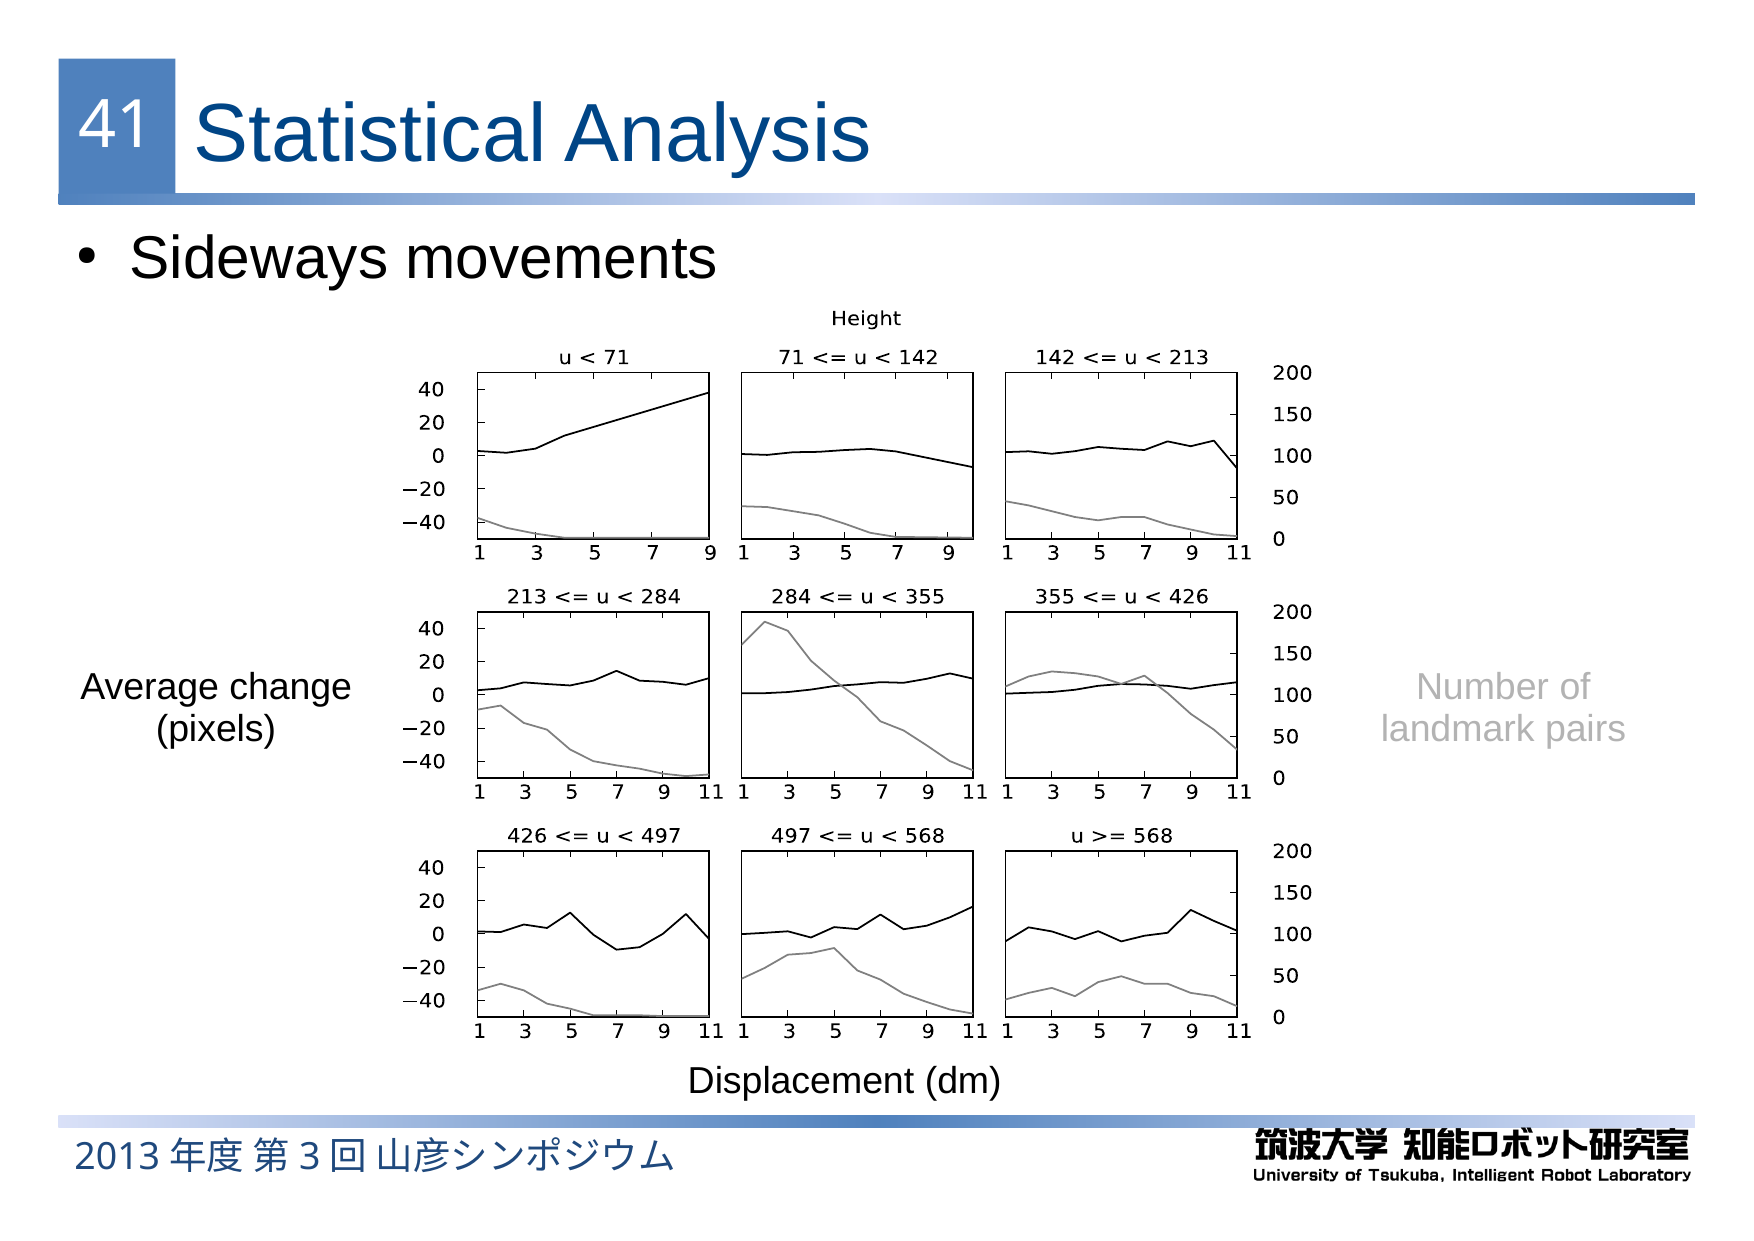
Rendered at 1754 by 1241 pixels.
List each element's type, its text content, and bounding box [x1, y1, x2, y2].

text_box Displacement (dm) [538, 1051, 1151, 1109]
picture [388, 298, 1322, 1049]
picture [1252, 1127, 1691, 1182]
list Sideways movements [58, 223, 1696, 876]
text_box Average change (pixels) [58, 658, 374, 758]
text_box Number of landmark pairs [1345, 658, 1661, 758]
title Statistical Analysis [193, 61, 1651, 205]
